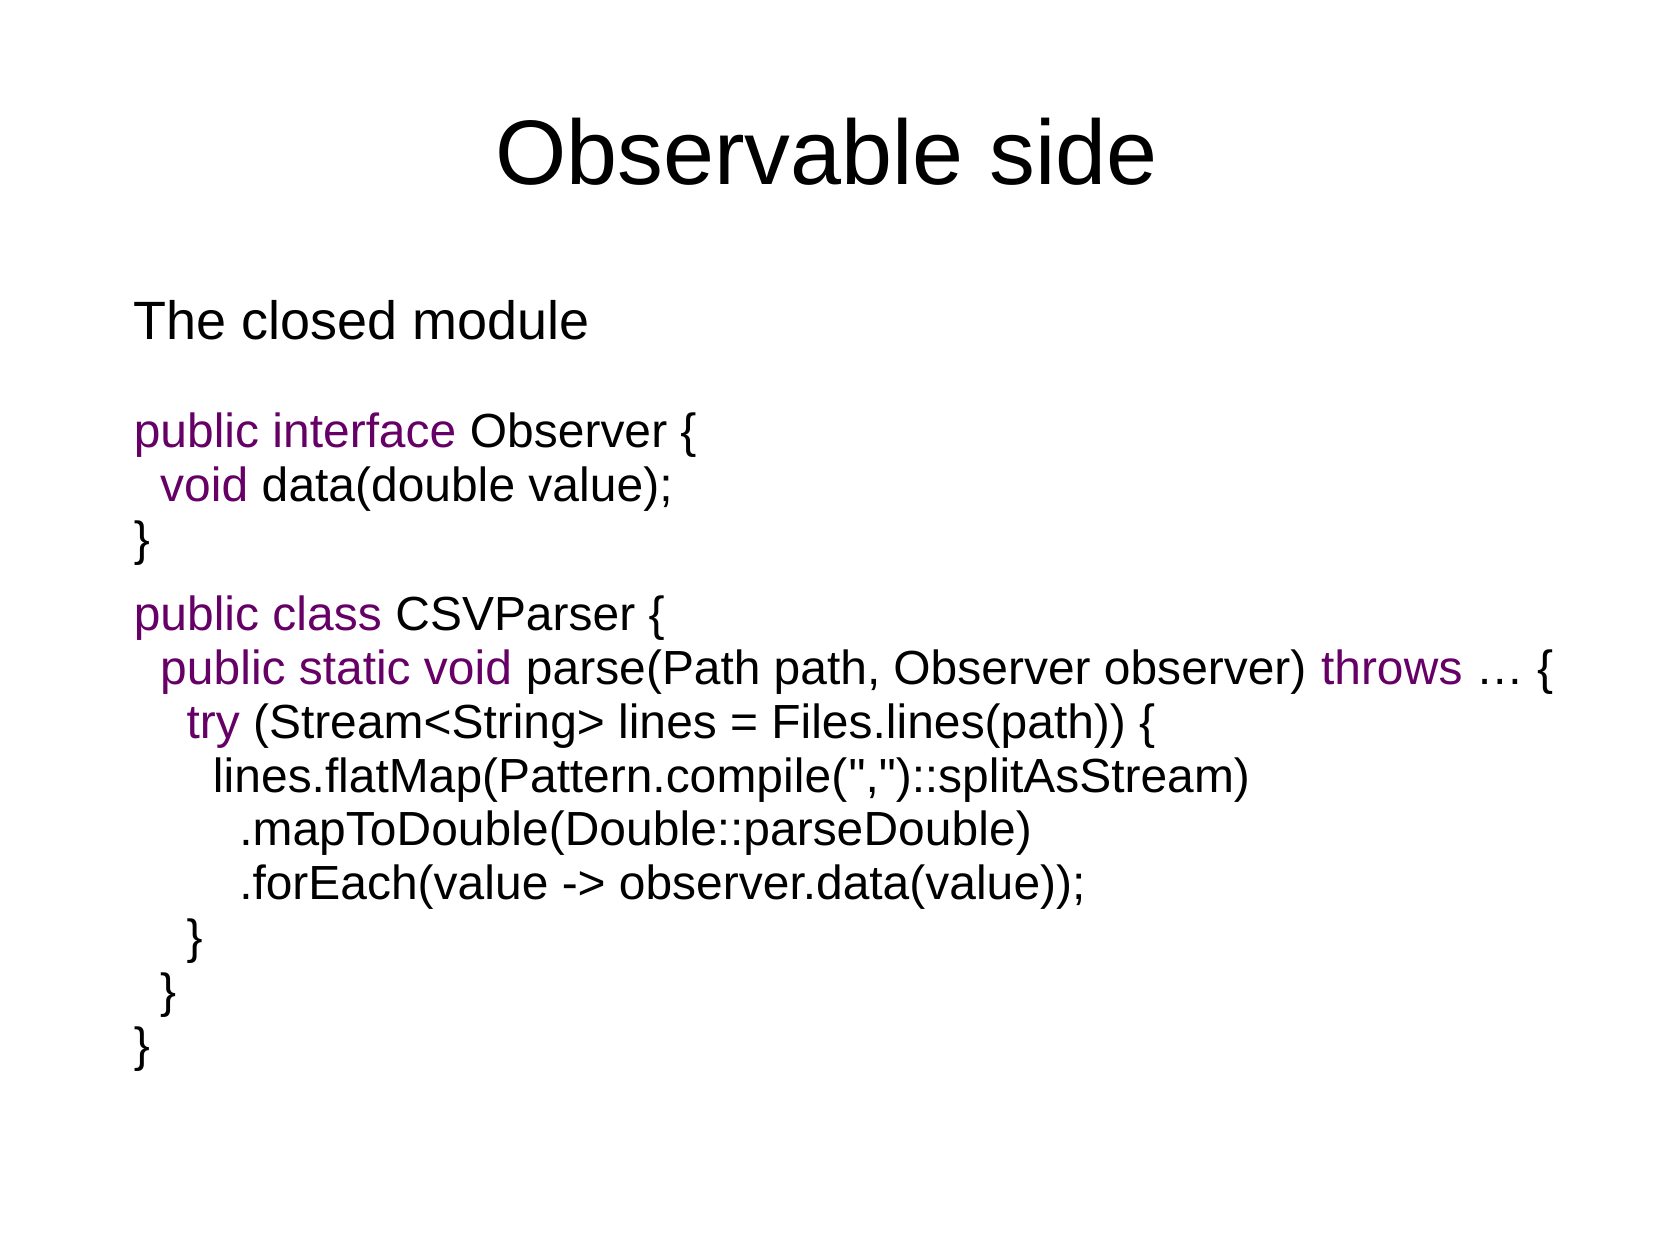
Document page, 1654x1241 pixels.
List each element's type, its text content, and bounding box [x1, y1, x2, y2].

title Observable side [82, 49, 1571, 257]
list The closed module public interface Observer { void data(double value); } public class CSVParser { public static void parse(Path path, Observer observer) throws … { try (Stream<String> lines = Files.lines(path)) { lines.flatMap(Pattern.compile(",")::splitAsStream) .mapToDouble(Double::parseDouble) .forEach(value -> observer.data(value)); } } } [82, 290, 1571, 1141]
